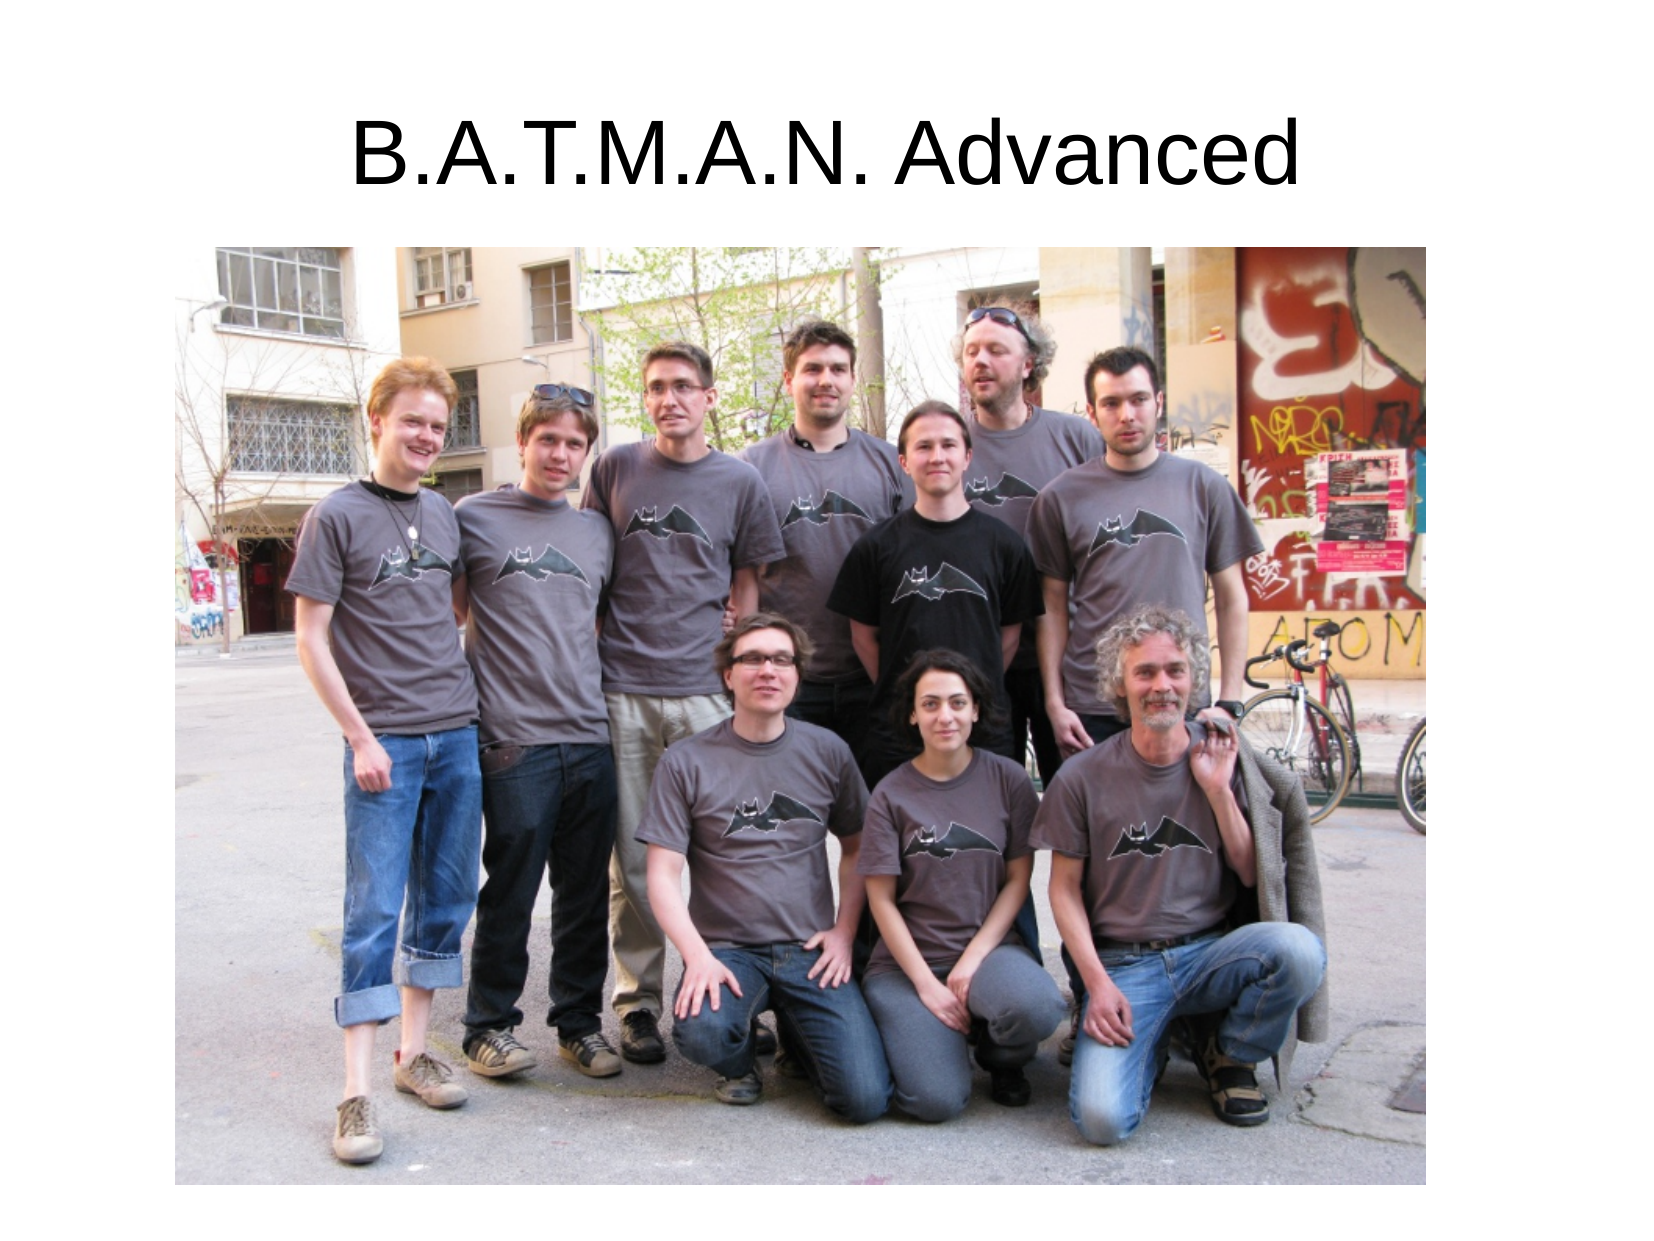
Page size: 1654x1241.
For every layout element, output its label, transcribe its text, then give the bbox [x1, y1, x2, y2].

title B.A.T.M.A.N. Advanced [82, 49, 1571, 257]
picture [175, 247, 1426, 1186]
